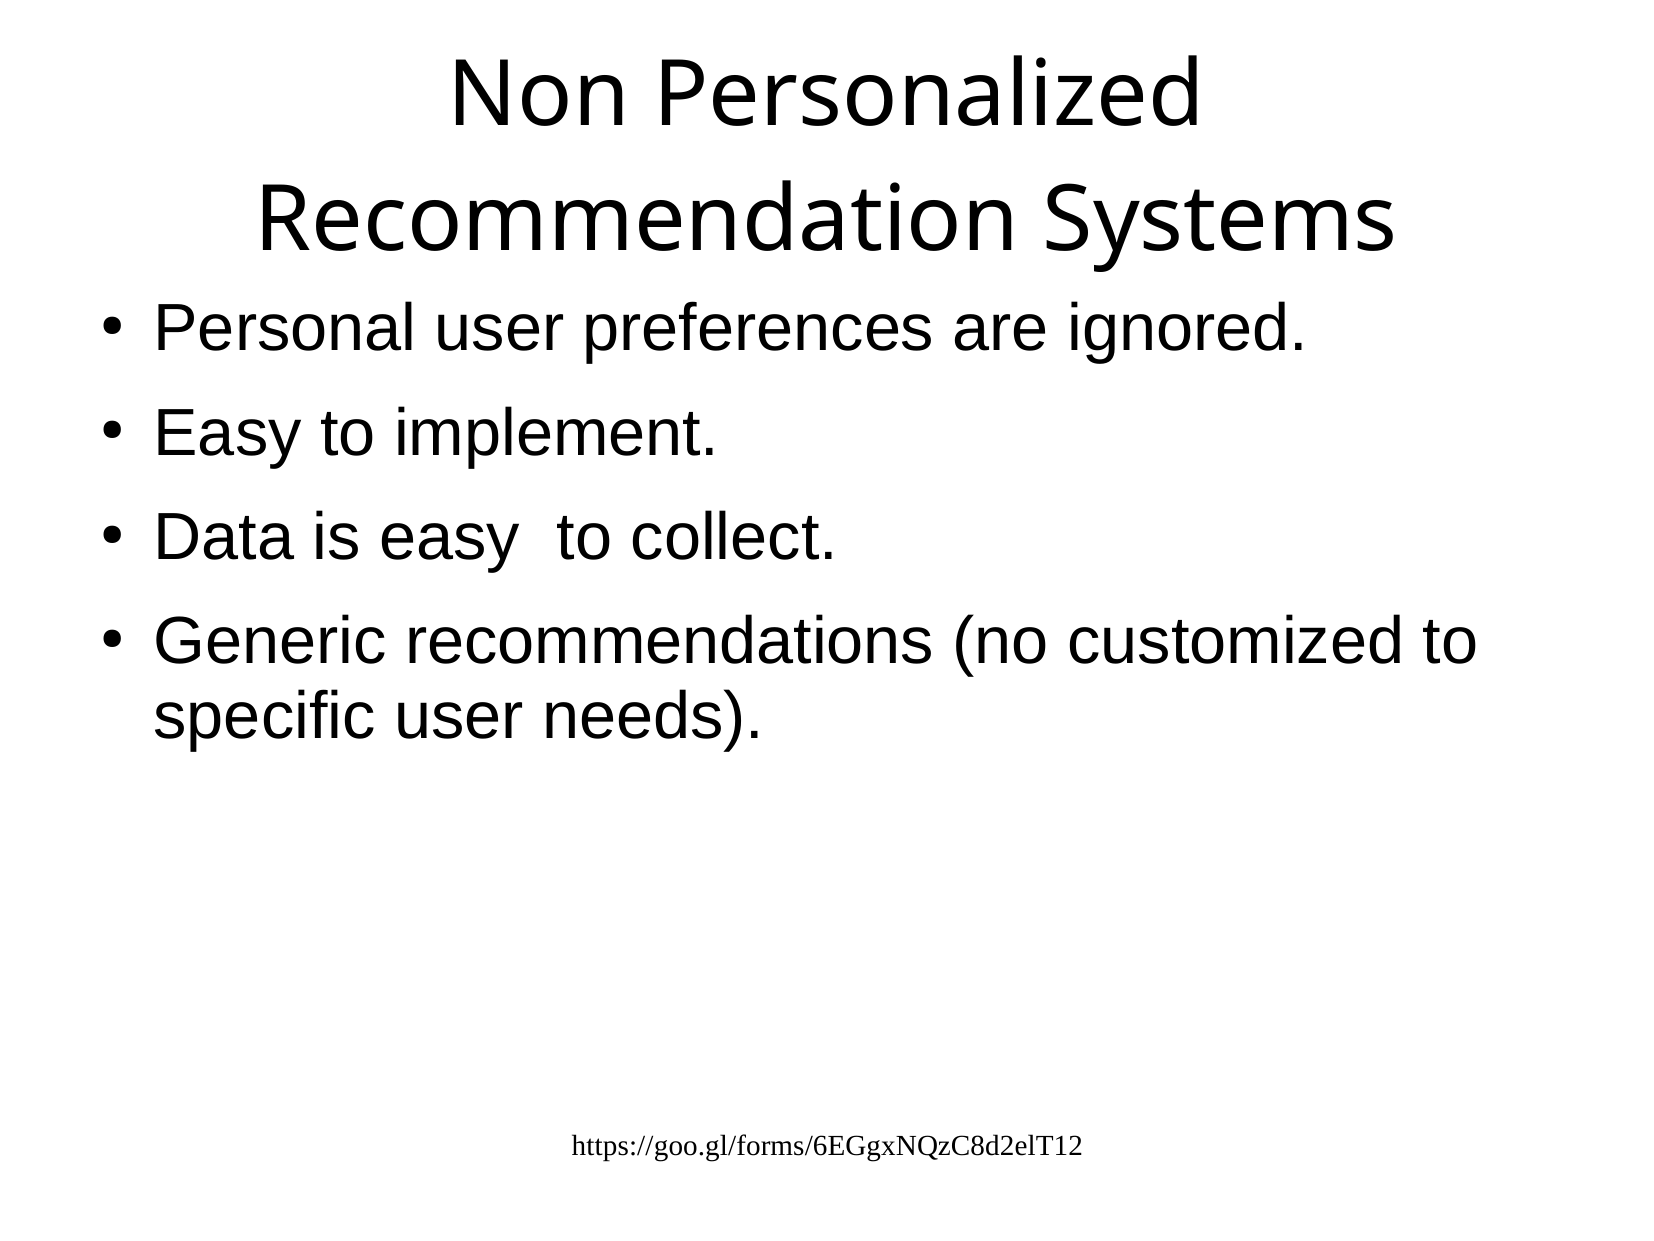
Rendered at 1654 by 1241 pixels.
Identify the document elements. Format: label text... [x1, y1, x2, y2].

list Personal user preferences are ignored. Easy to implement. Data is easy to collect. Generic recommendations (no customized to specific user needs). [82, 290, 1571, 1010]
title Non Personalized Recommendation Systems [82, 49, 1571, 257]
